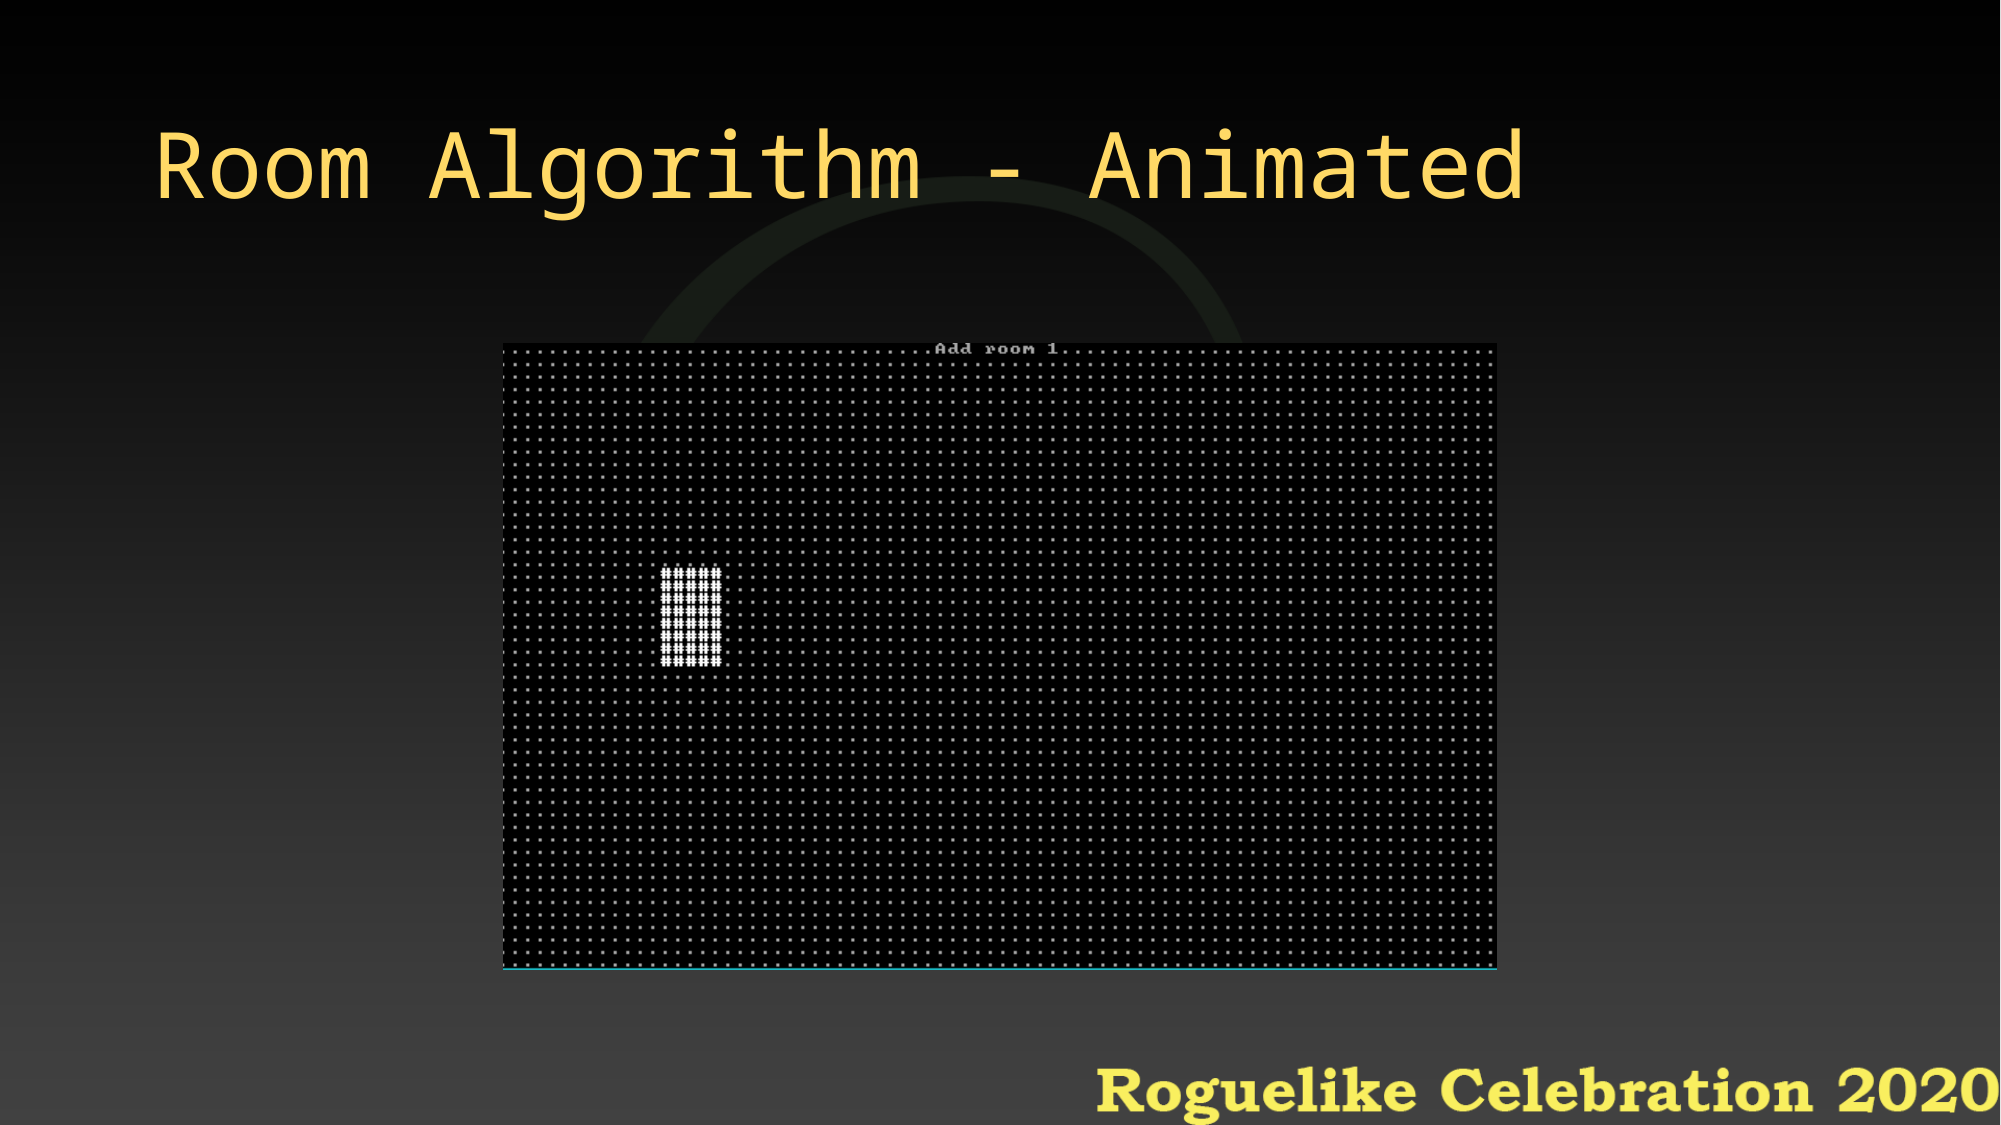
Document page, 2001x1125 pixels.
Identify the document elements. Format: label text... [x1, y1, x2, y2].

picture [0, 0, 2001, 1125]
title Room Algorithm - Animated [137, 59, 1863, 278]
